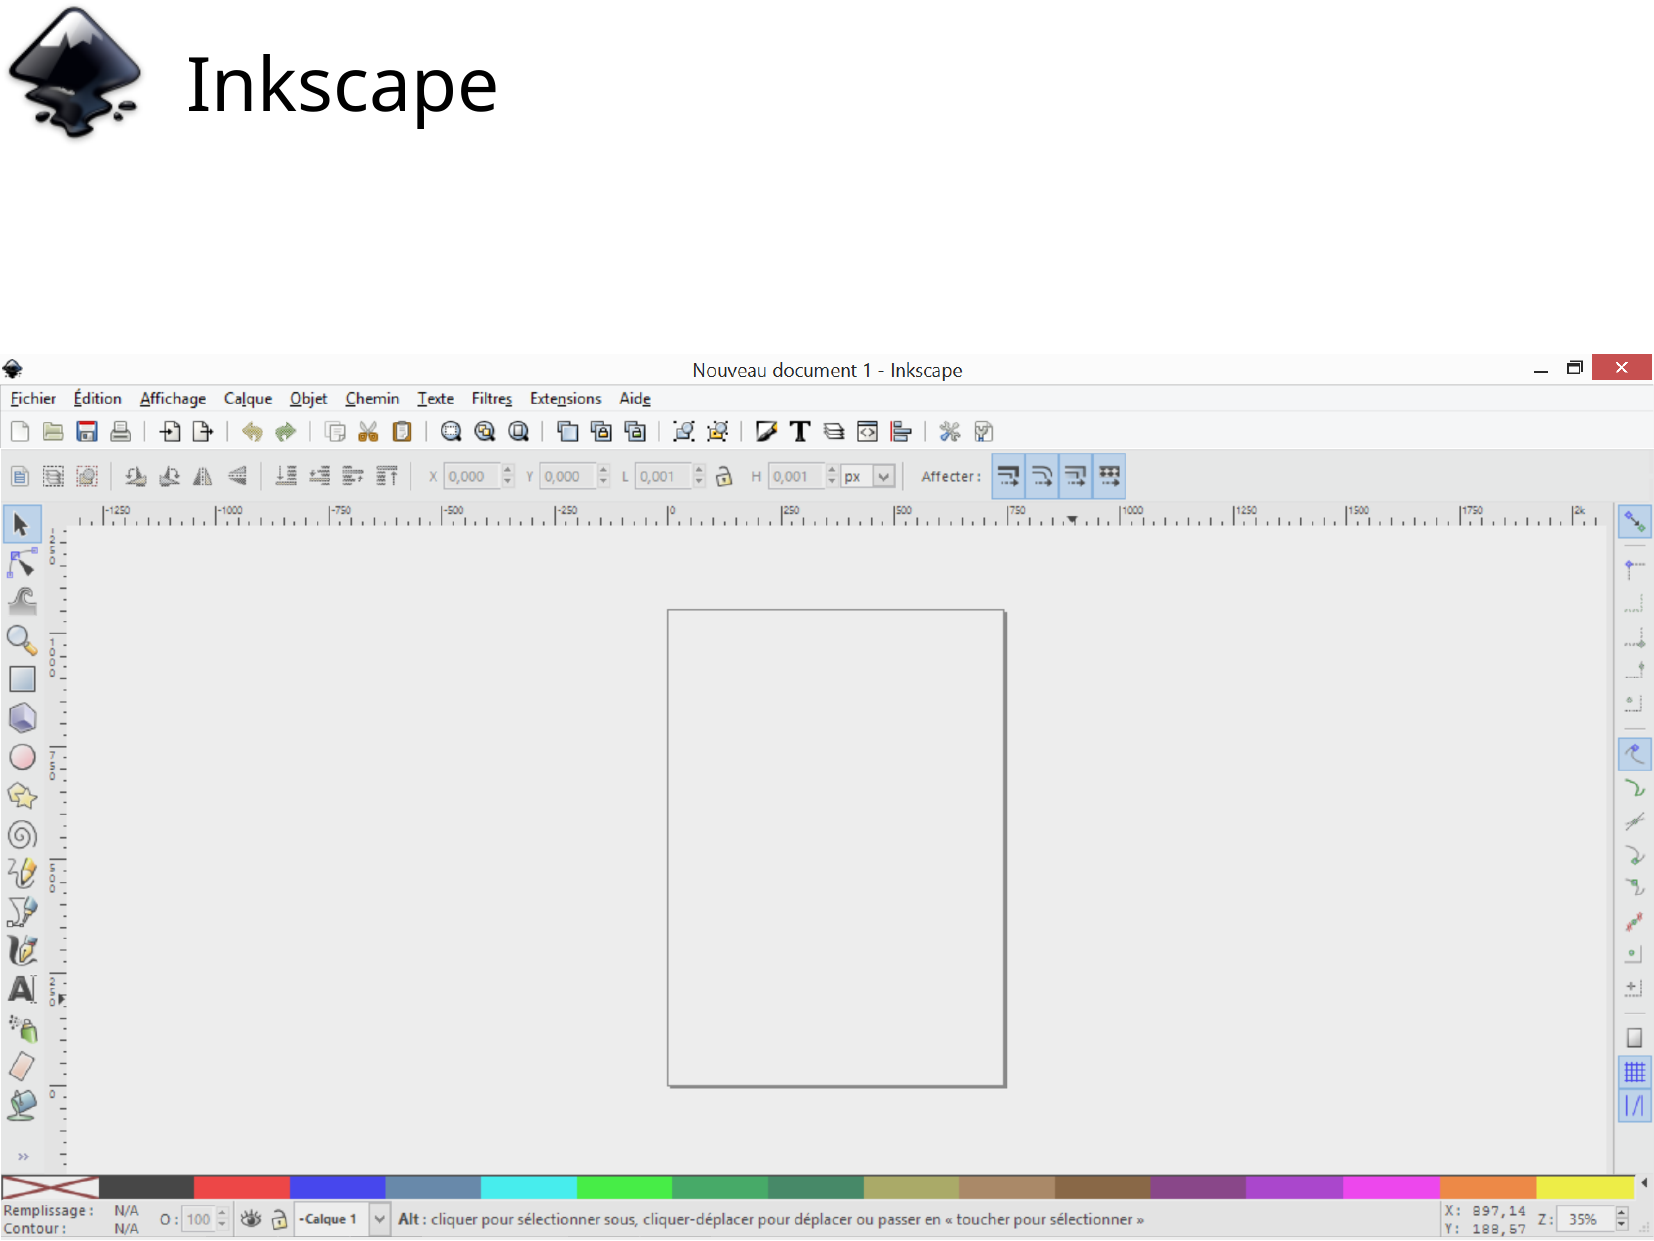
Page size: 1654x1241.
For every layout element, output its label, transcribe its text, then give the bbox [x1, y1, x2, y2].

text_box Inkscape [171, 23, 668, 134]
picture [0, 0, 150, 150]
picture [0, 354, 1654, 448]
text_box [0, 448, 1654, 1241]
